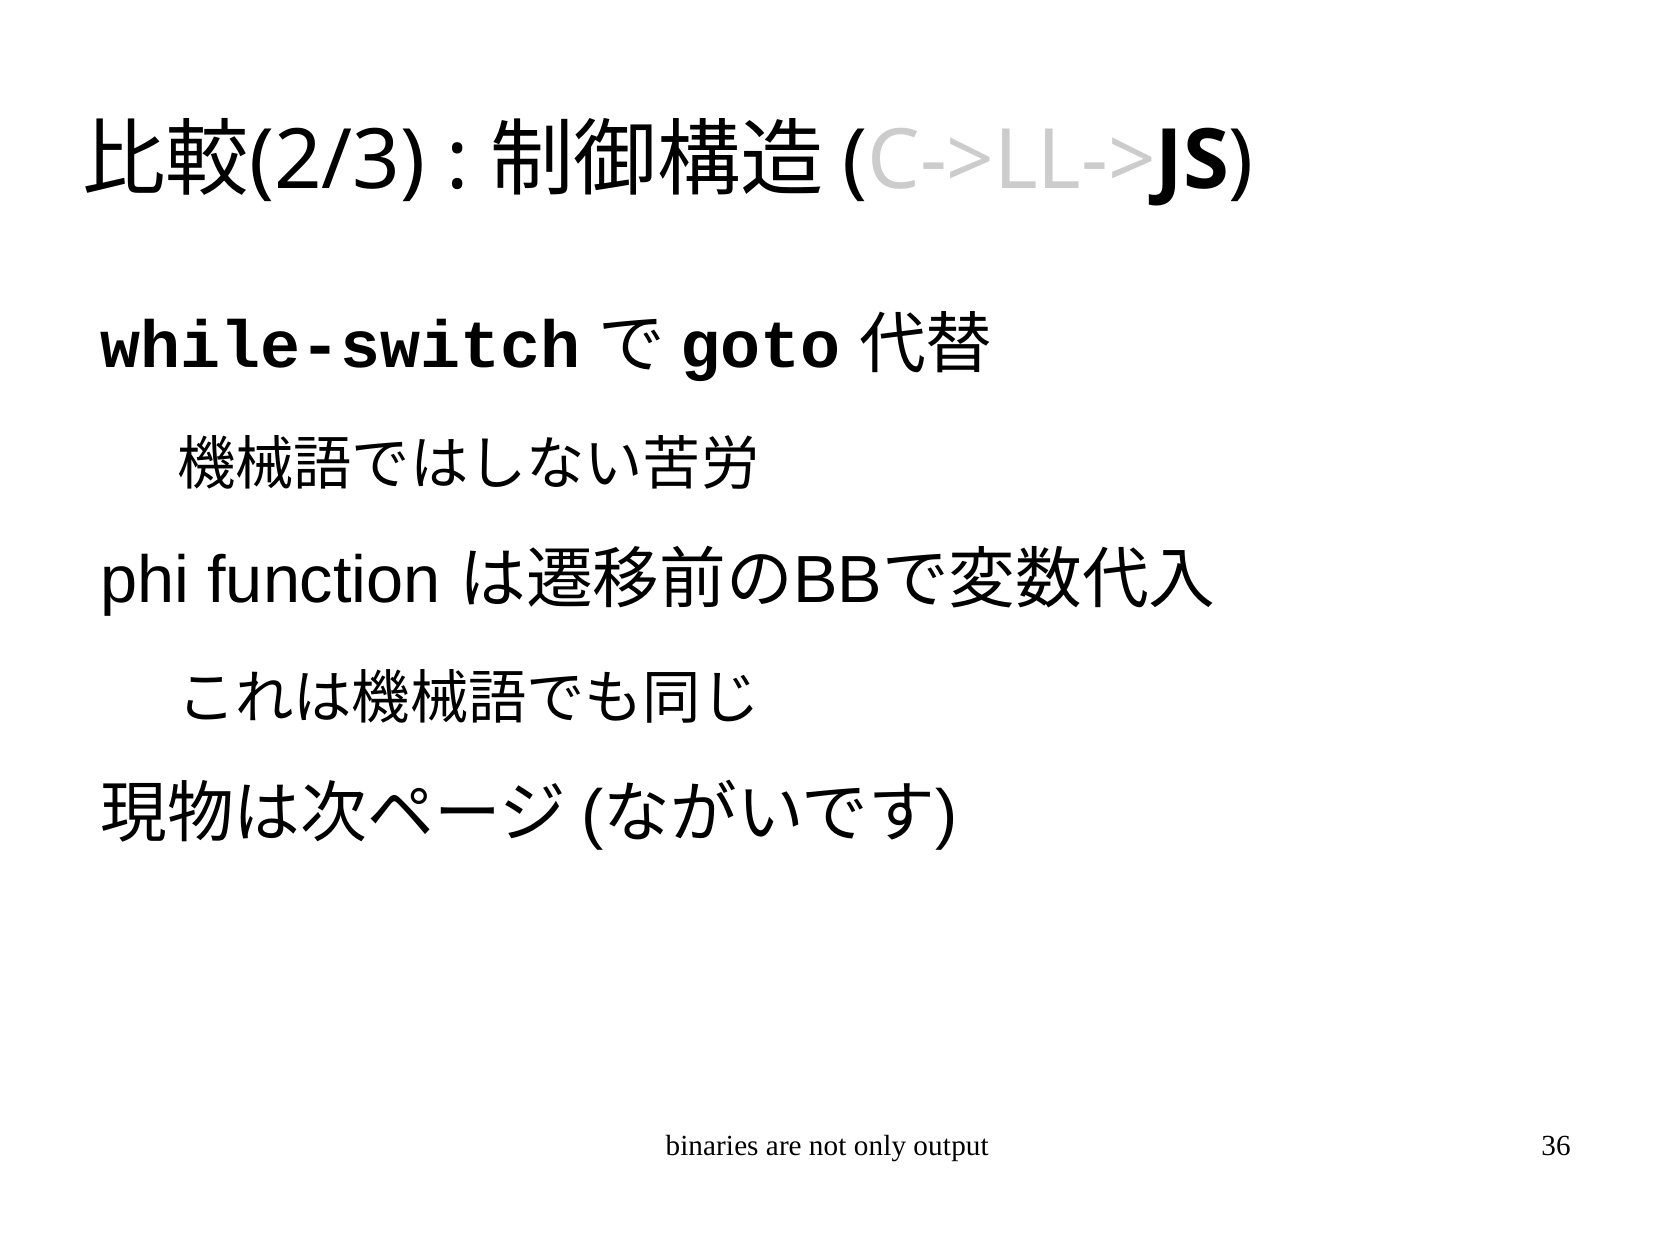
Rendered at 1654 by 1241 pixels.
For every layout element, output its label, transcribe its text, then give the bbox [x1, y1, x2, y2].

list while-switch で goto 代替 機械語ではしない苦労 phi function は遷移前のBBで変数代入 これは機械語でも同じ 現物は次ページ (ながいです) [82, 290, 1571, 1109]
title 比較(2/3) : 制御構造 (C->LL->JS) [82, 49, 1571, 257]
text_box [29, 265, 1565, 1004]
